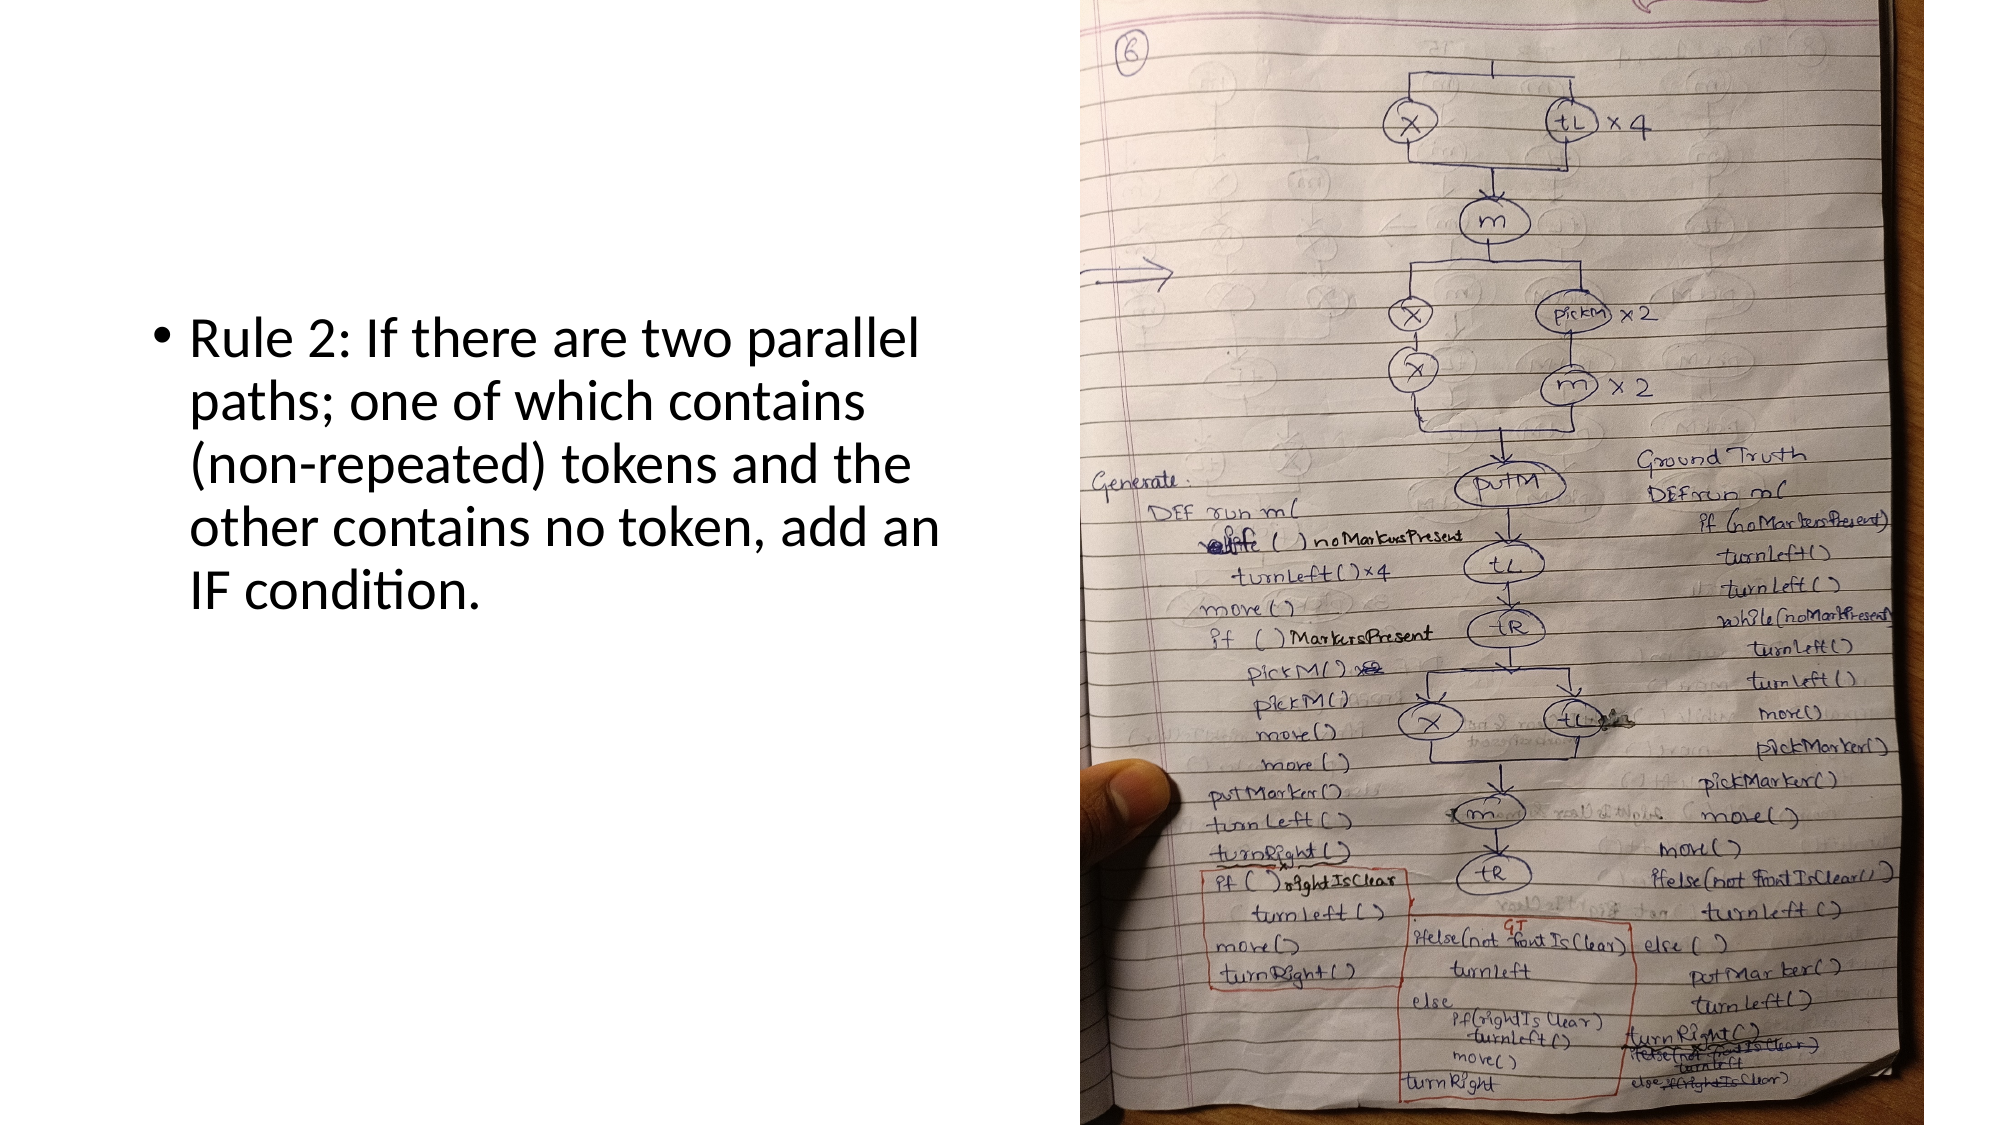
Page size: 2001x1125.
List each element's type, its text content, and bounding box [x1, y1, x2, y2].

list Rule 2: If there are two parallel paths; one of which contains (non-repeated) tokens and the other contains no token, add an IF condition. [137, 299, 1000, 1014]
picture [1080, 0, 1924, 1125]
